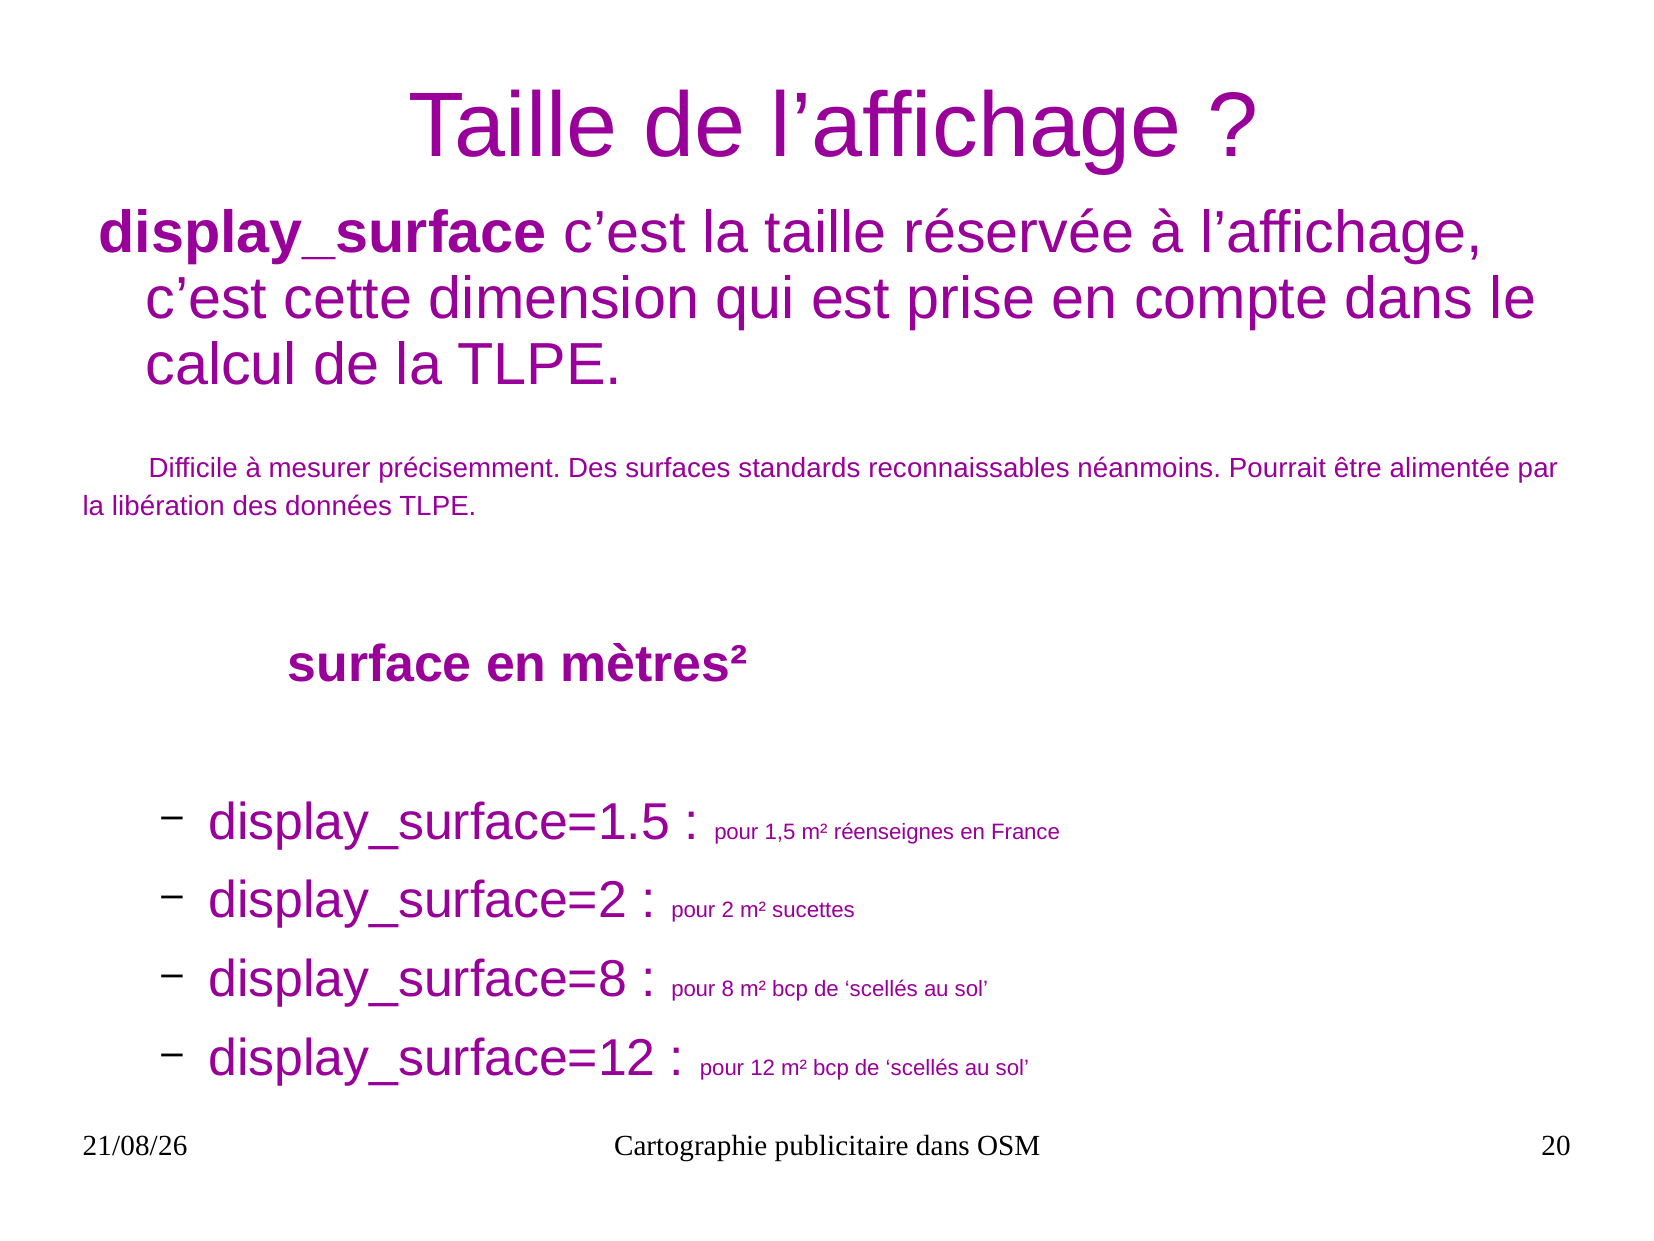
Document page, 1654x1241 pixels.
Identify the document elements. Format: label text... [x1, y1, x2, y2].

list display_surface c’est la taille réservée à l’affichage, c’est cette dimension qui est prise en compte dans le calcul de la TLPE. Difficile à mesurer précisemment. Des surfaces standards reconnaissables néanmoins. Pourrait être alimentée par la libération des données TLPE. surface en mètres² display_surface=1.5 : pour 1,5 m² réenseignes en France display_surface=2 : pour 2 m² sucettes display_surface=8 : pour 8 m² bcp de ‘scellés au sol’ display_surface=12 : pour 12 m² bcp de ‘scellés au sol’ [82, 195, 1571, 1096]
title Taille de l’affichage ? [90, 19, 1579, 225]
